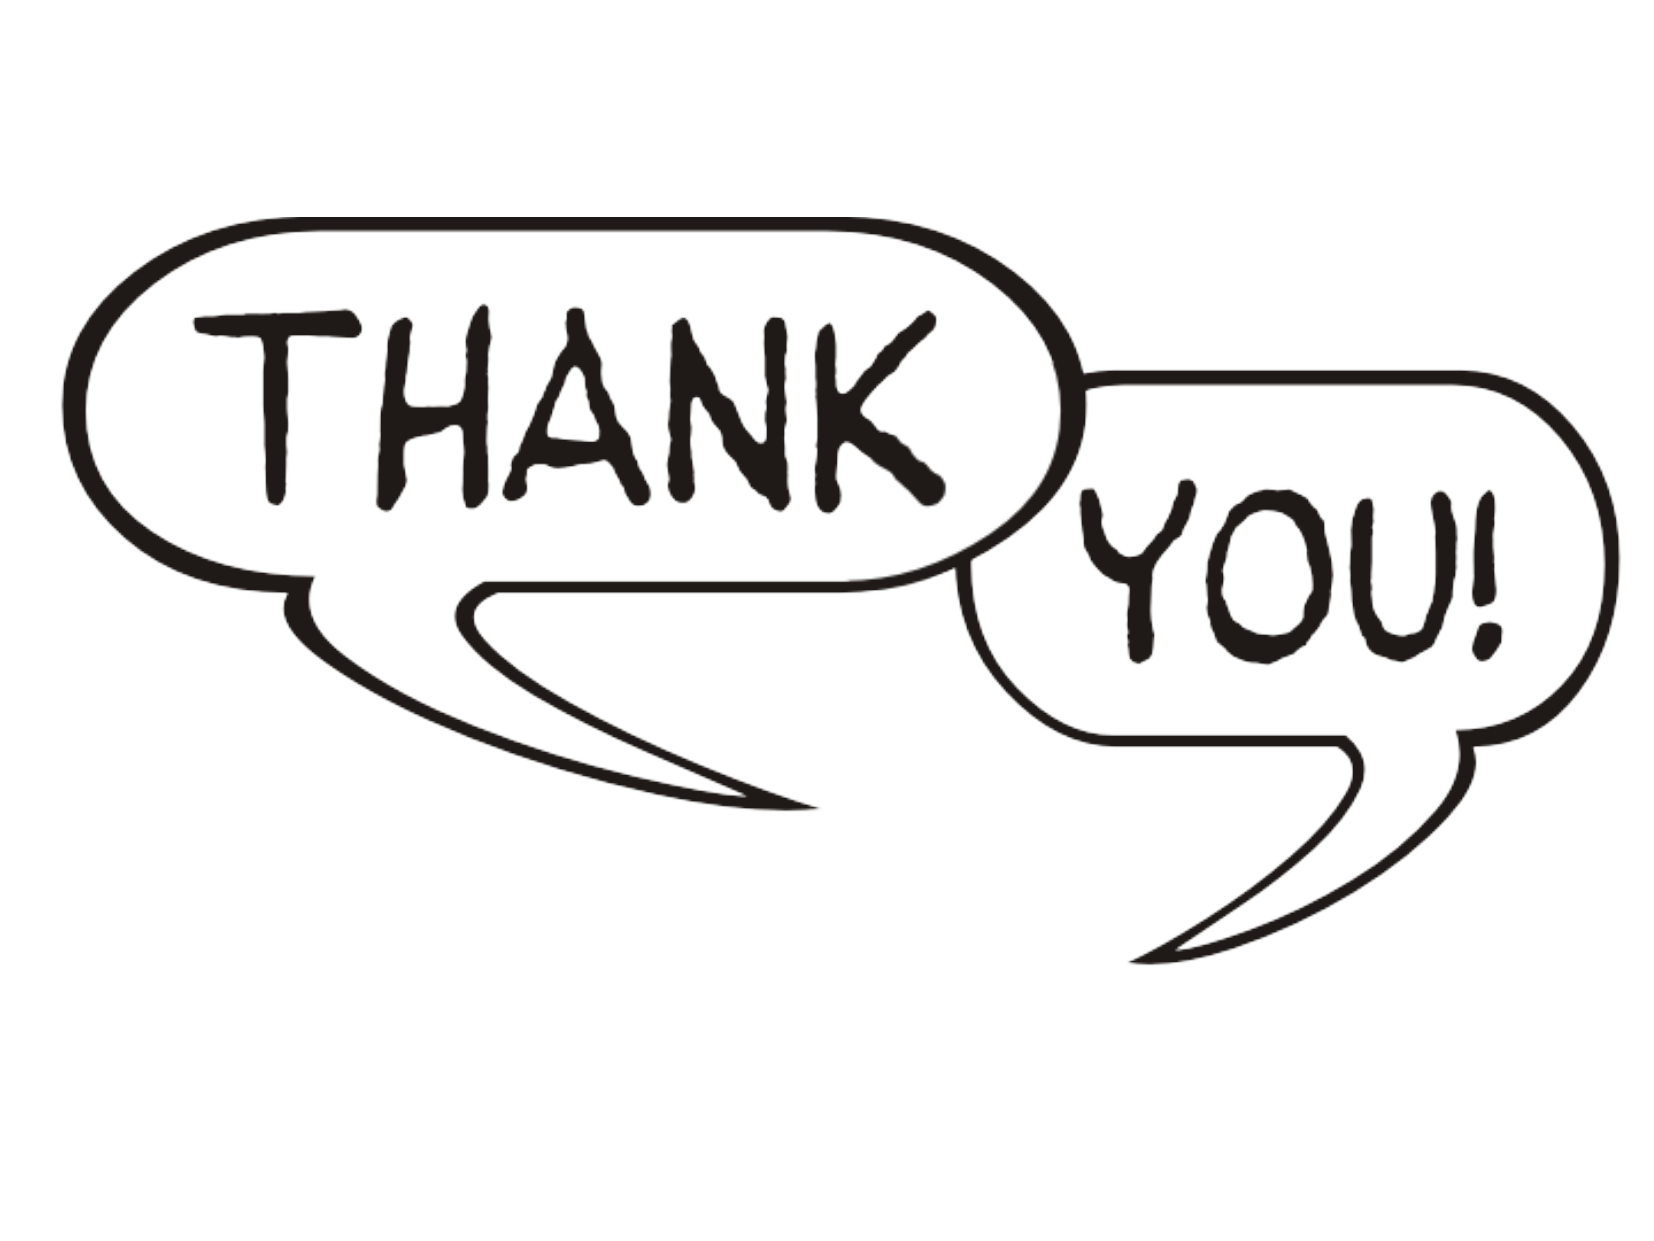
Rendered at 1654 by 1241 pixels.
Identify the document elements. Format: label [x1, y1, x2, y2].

picture [11, 217, 1654, 1023]
